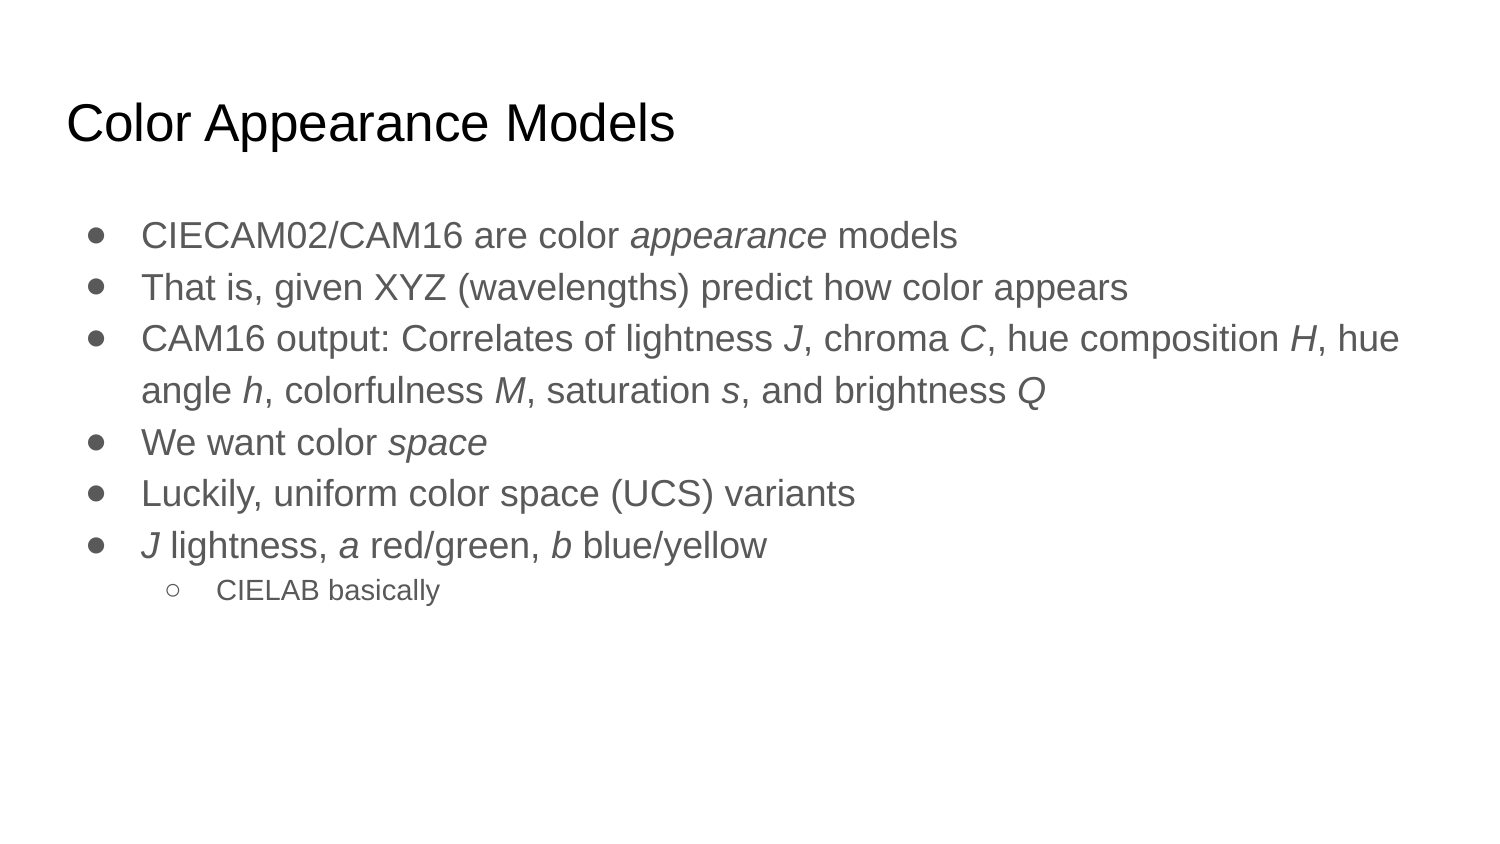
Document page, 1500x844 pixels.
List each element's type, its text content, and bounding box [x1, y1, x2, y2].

title Color Appearance Models [51, 72, 1449, 167]
list CIECAM02/CAM16 are color appearance models That is, given XYZ (wavelengths) predict how color appears CAM16 output: Correlates of lightness J, chroma C, hue composition H, hue angle h, colorfulness M, saturation s, and brightness Q We want color space Luckily, uniform color space (UCS) variants J lightness, a red/green, b blue/yellow CIELAB basically [51, 189, 1449, 750]
